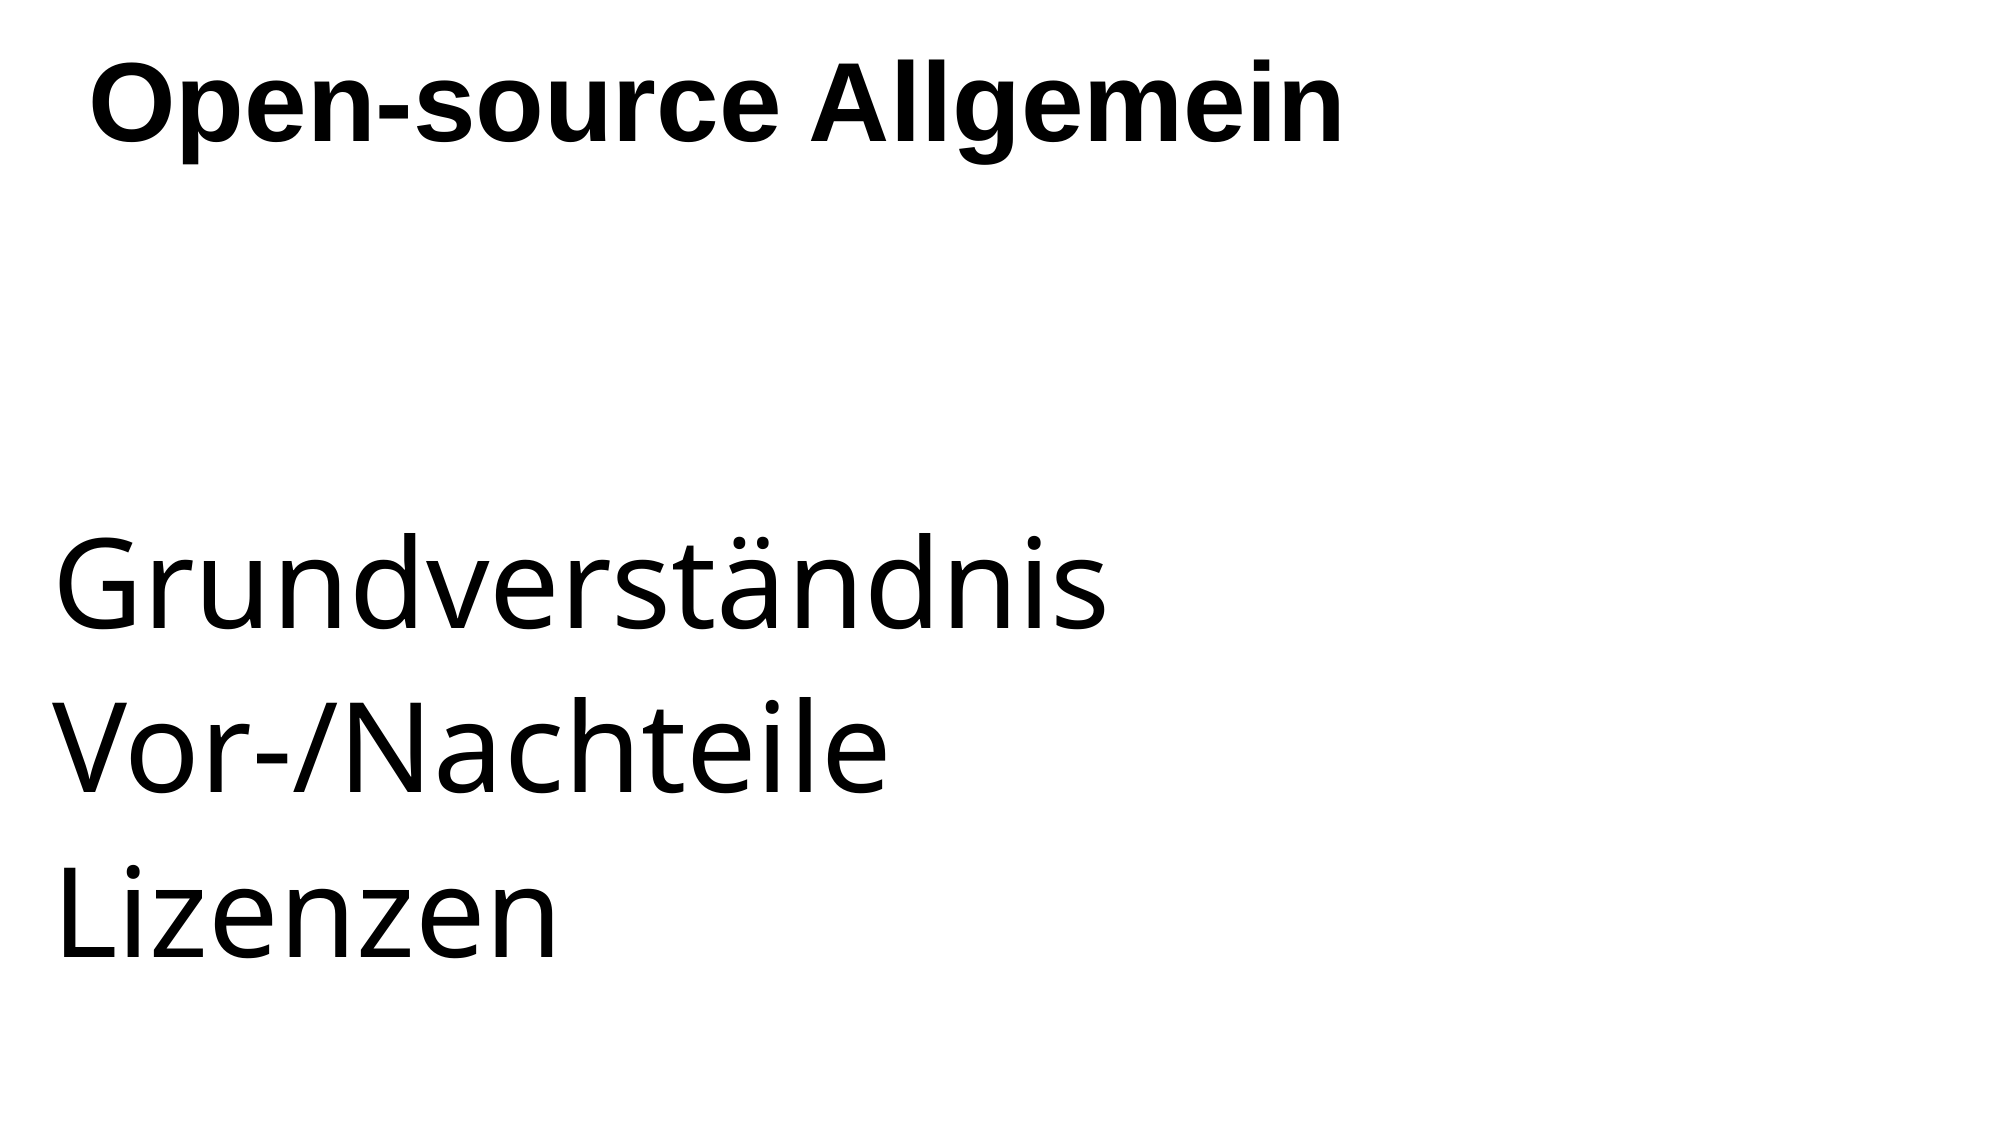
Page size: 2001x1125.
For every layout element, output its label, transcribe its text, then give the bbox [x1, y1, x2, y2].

list Grundverständnis Vor-/Nachteile Lizenzen [0, 440, 2000, 1065]
title Open-source Allgemein [0, 36, 2000, 372]
